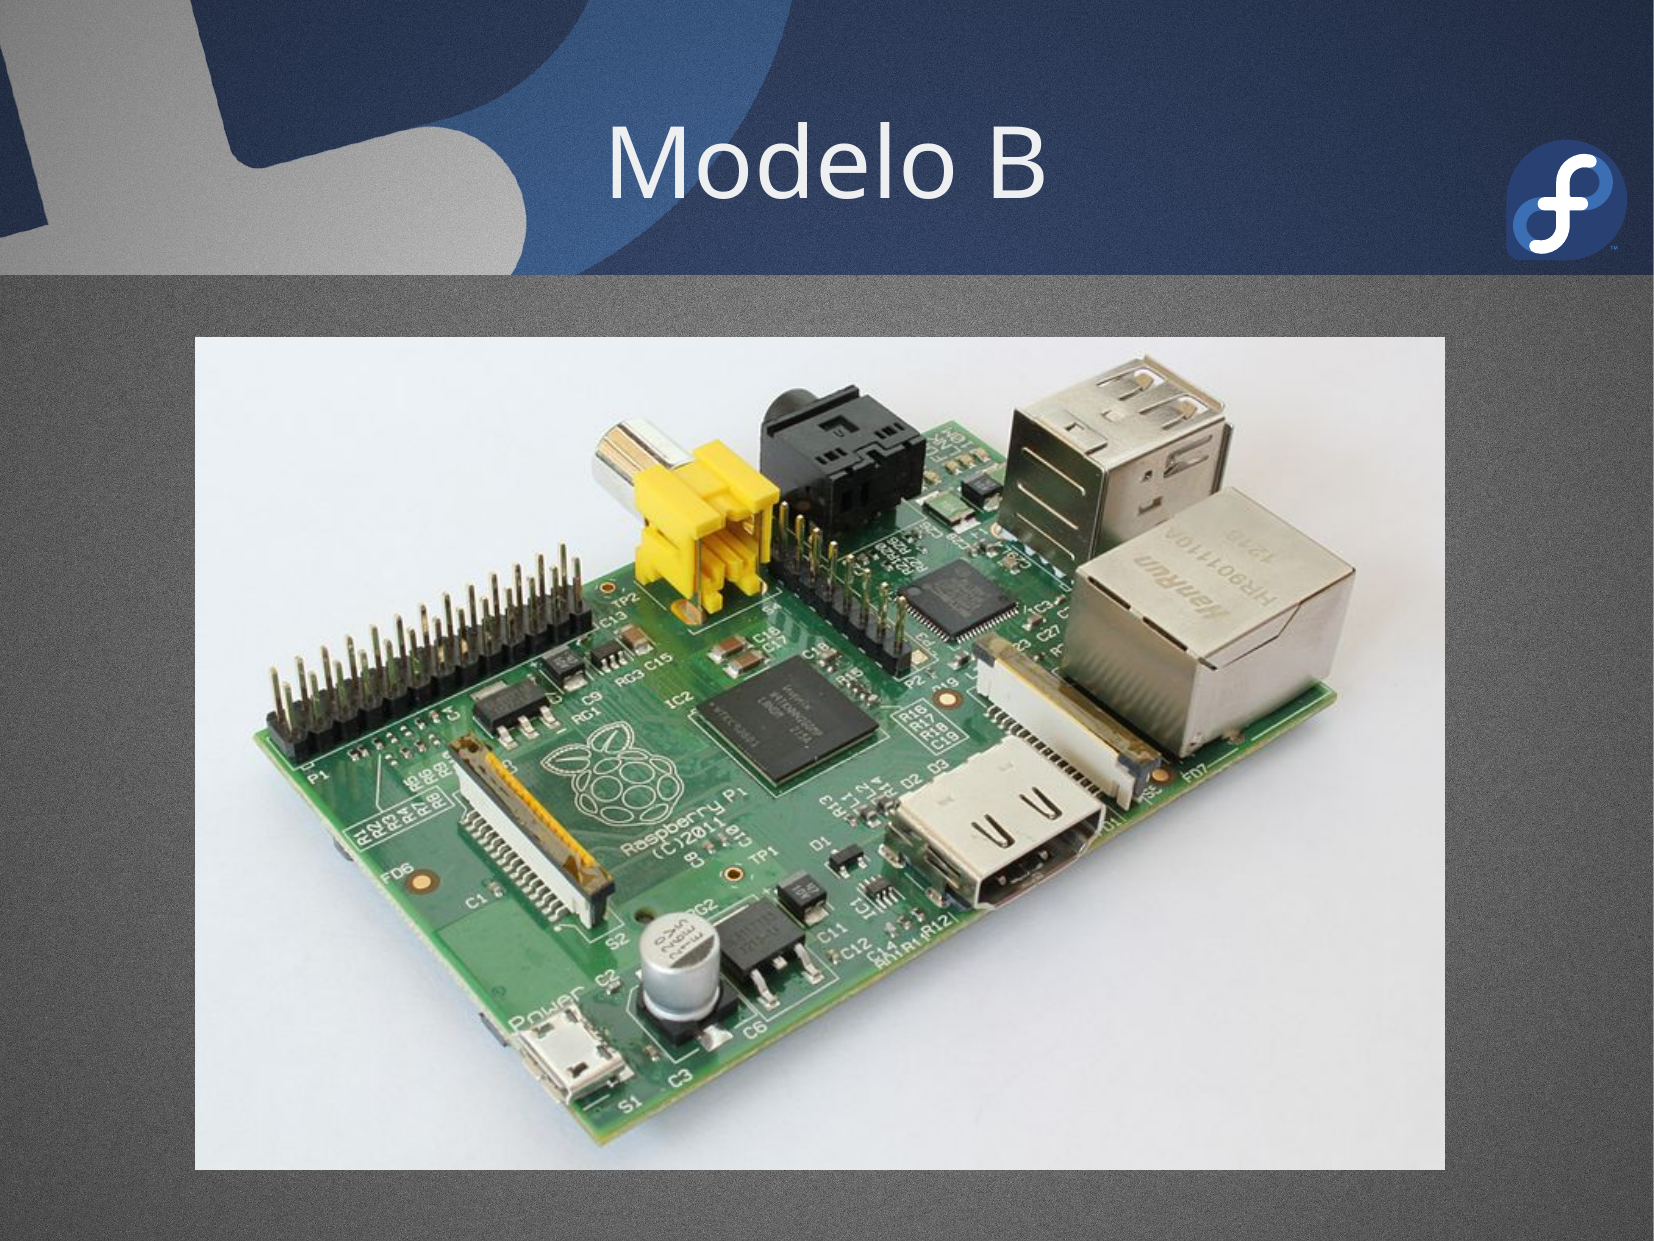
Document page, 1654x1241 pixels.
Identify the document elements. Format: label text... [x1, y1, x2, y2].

picture [0, 0, 1654, 1241]
text_box Modelo B [88, 58, 1565, 266]
